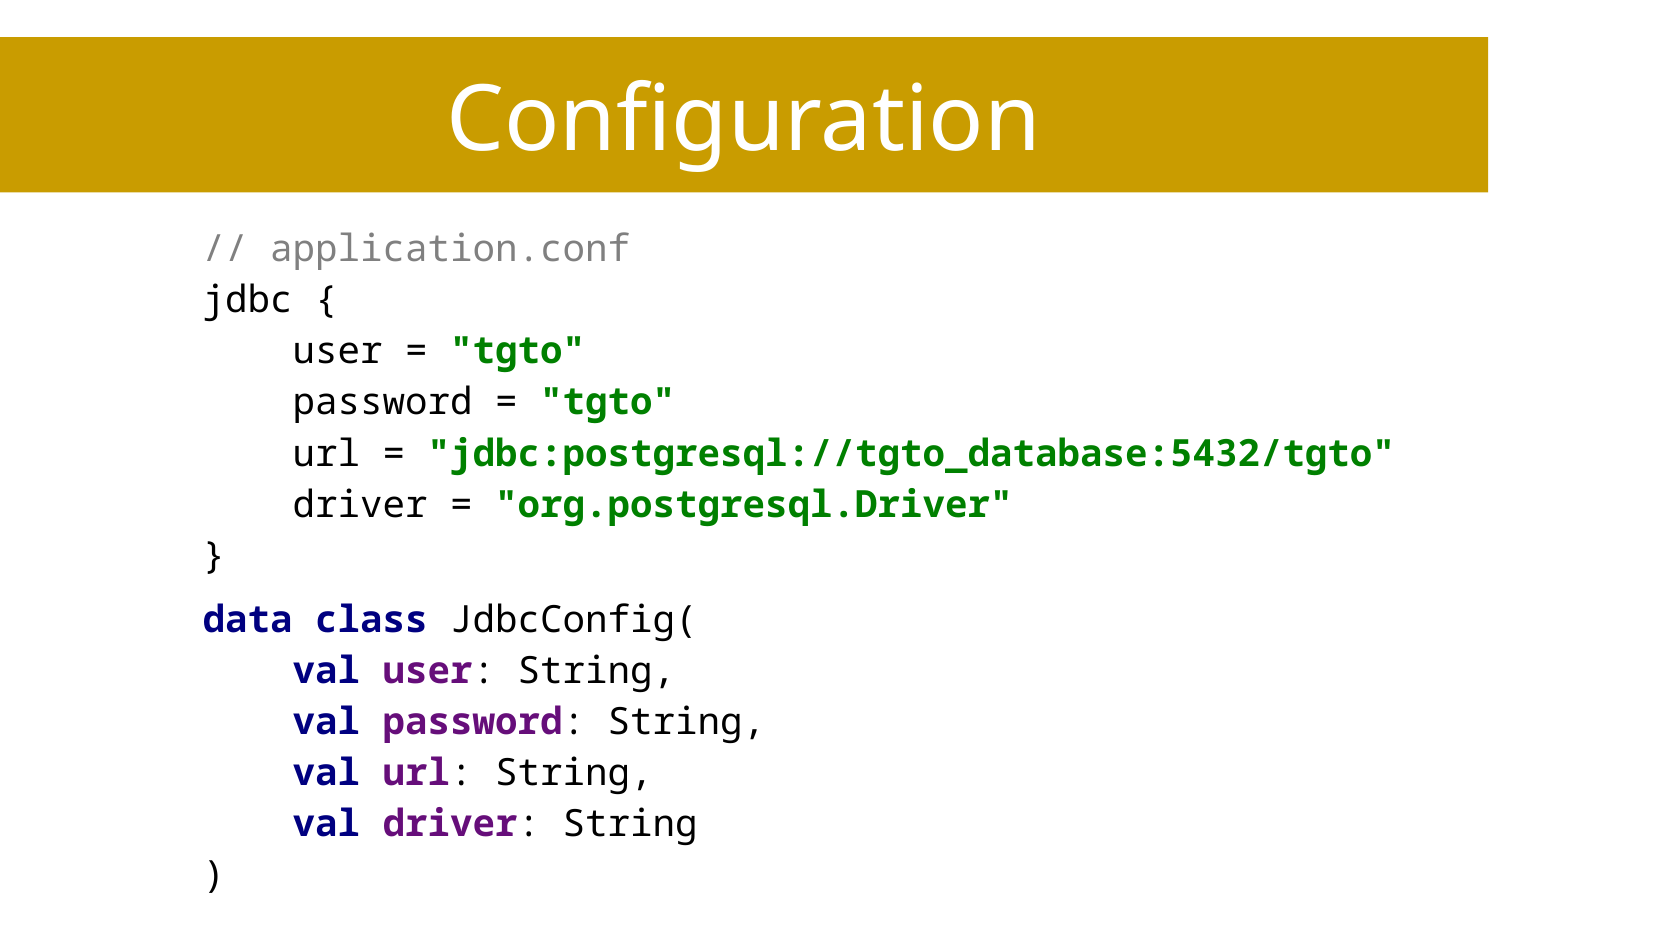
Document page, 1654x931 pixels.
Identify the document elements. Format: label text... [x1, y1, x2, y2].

text_box // application.conf jdbc { user = "tgto" password = "tgto" url = "jdbc:postgresql://tgto_database:5432/tgto" driver = "org.postgresql.Driver" } [187, 214, 1410, 545]
text_box data class JdbcConfig( val user: String, val password: String, val url: String, val driver: String ) [187, 585, 781, 870]
title Configuration [0, 37, 1489, 193]
